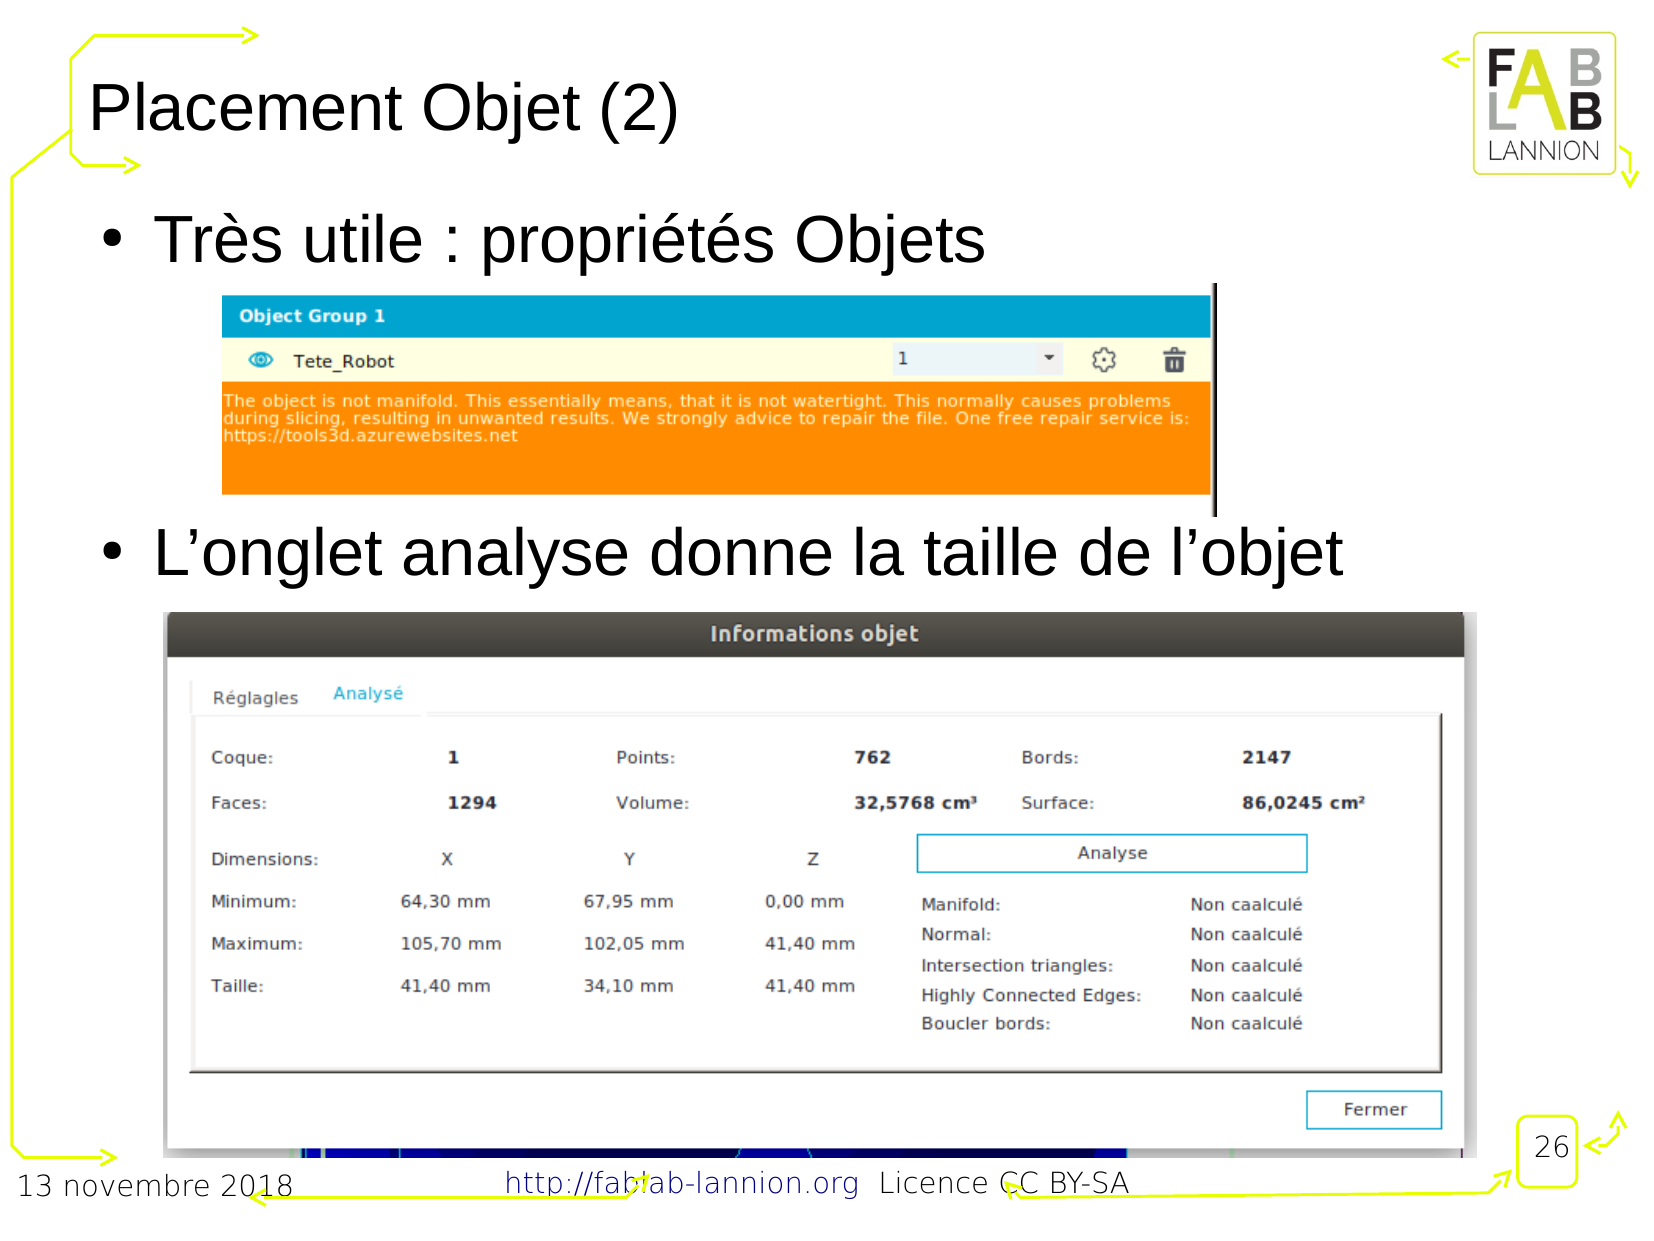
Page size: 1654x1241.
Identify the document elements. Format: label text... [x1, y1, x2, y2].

title Placement Objet (2) [88, 49, 1447, 166]
picture [357, 313, 367, 325]
picture [222, 283, 1217, 517]
picture [310, 309, 321, 322]
picture [241, 308, 302, 325]
list Très utile : propriétés Objets L’onglet analyse donne la taille de l’objet [82, 202, 1571, 922]
picture [324, 313, 354, 322]
picture [376, 310, 384, 322]
picture [1470, 29, 1619, 178]
picture [163, 612, 1477, 1158]
